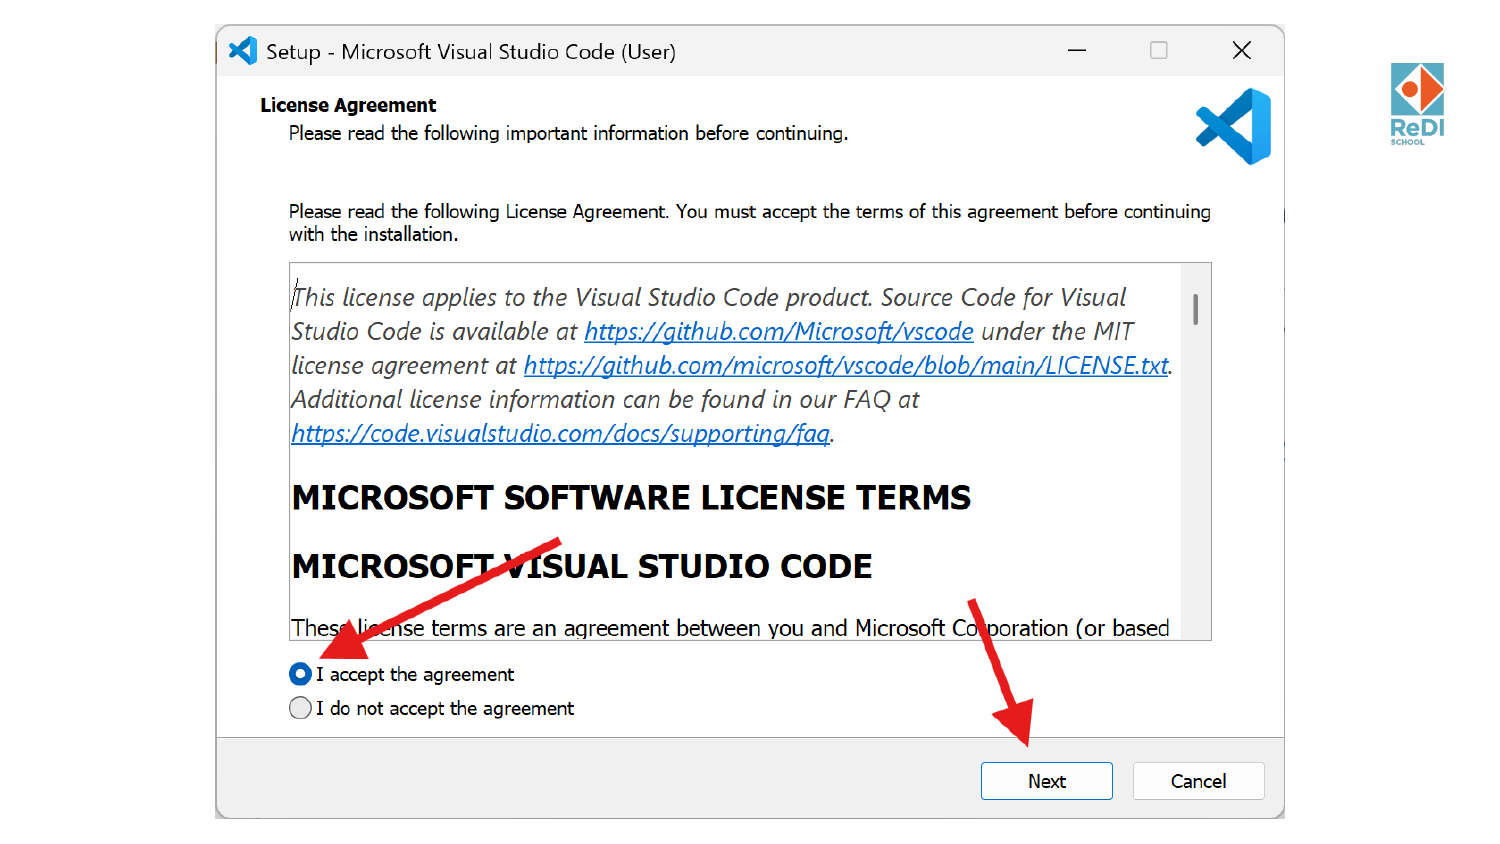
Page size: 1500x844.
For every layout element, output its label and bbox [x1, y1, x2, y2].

picture [1391, 63, 1447, 145]
picture [215, 24, 1285, 819]
